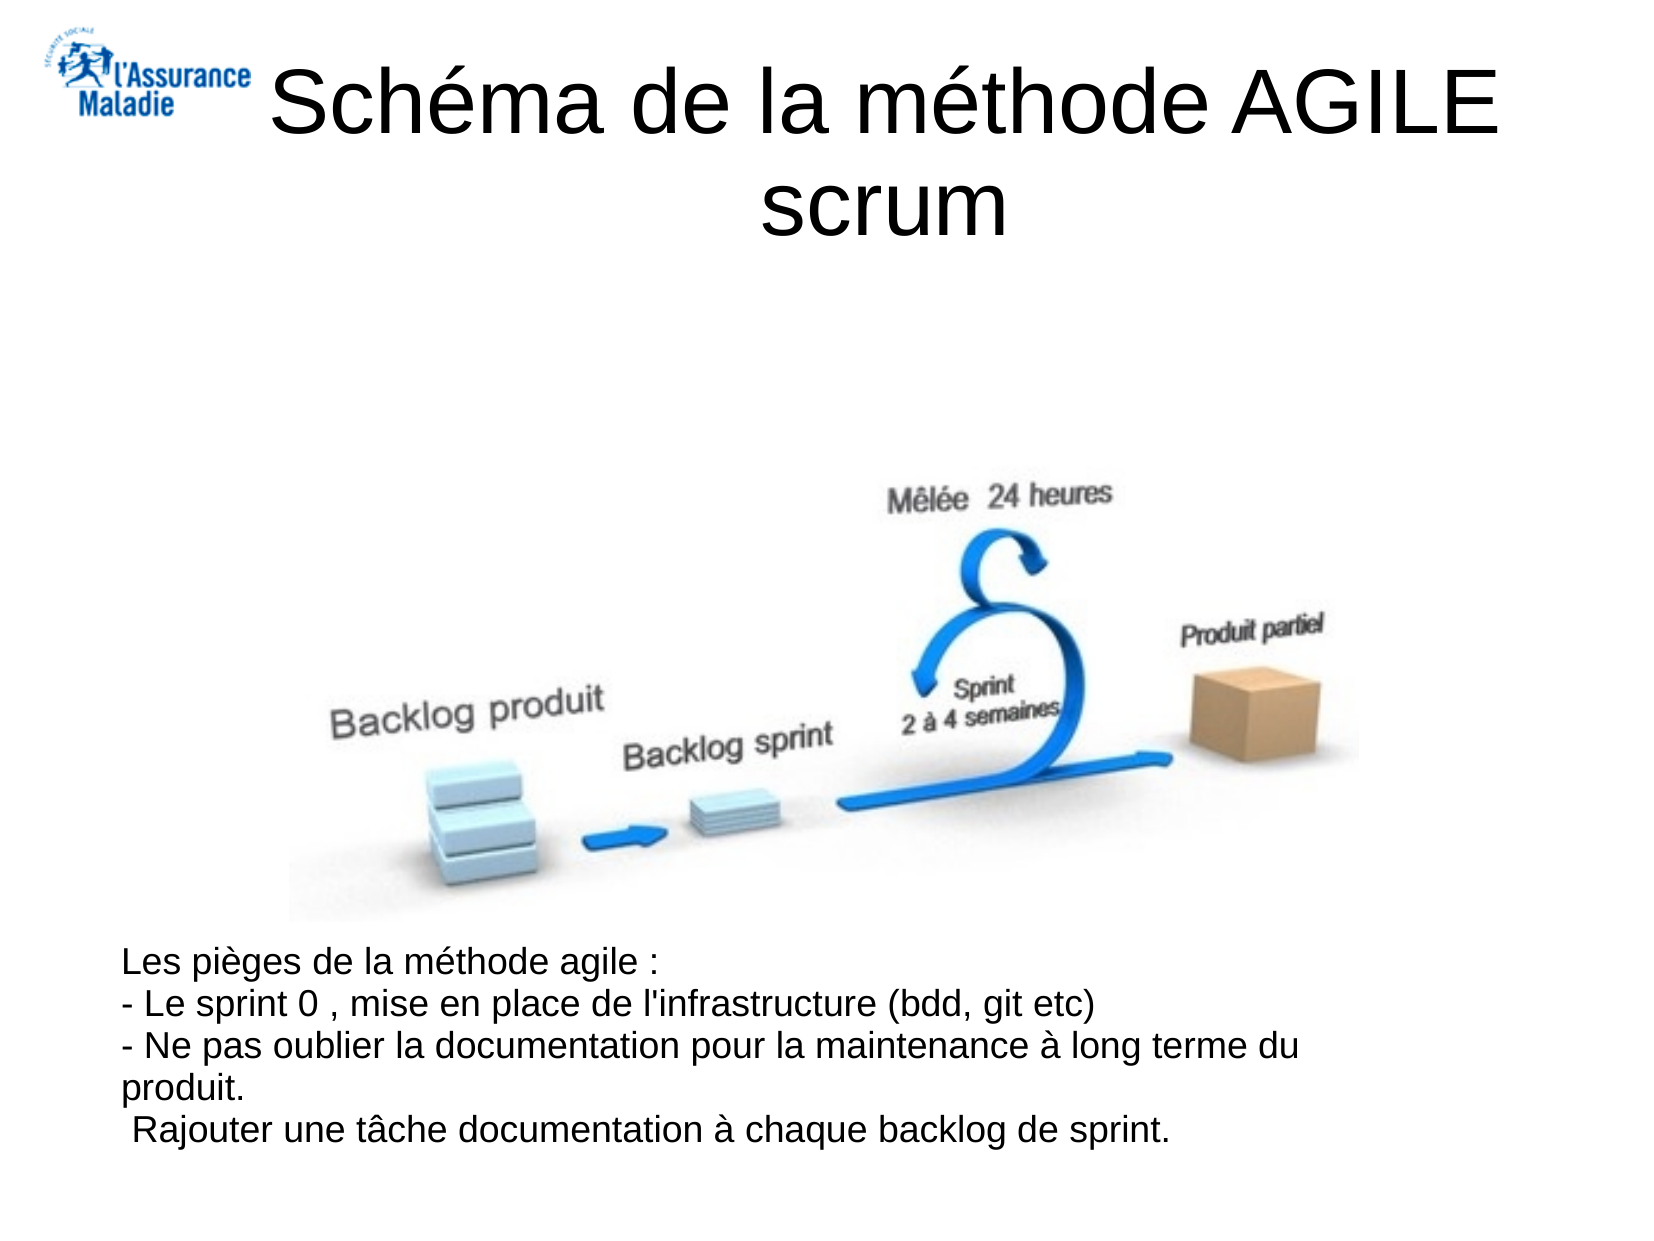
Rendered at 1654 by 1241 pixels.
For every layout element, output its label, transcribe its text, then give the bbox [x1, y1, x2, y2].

title Schéma de la méthode AGILE scrum [141, 49, 1630, 257]
picture [289, 448, 1359, 922]
text_box Les pièges de la méthode agile : - Le sprint 0 , mise en place de l'infrastructure (bdd, git etc) - Ne pas oublier la documentation pour la maintenance à long terme du produit. Rajouter une tâche documentation à chaque backlog de sprint. [106, 933, 1382, 1200]
picture [23, 23, 251, 118]
